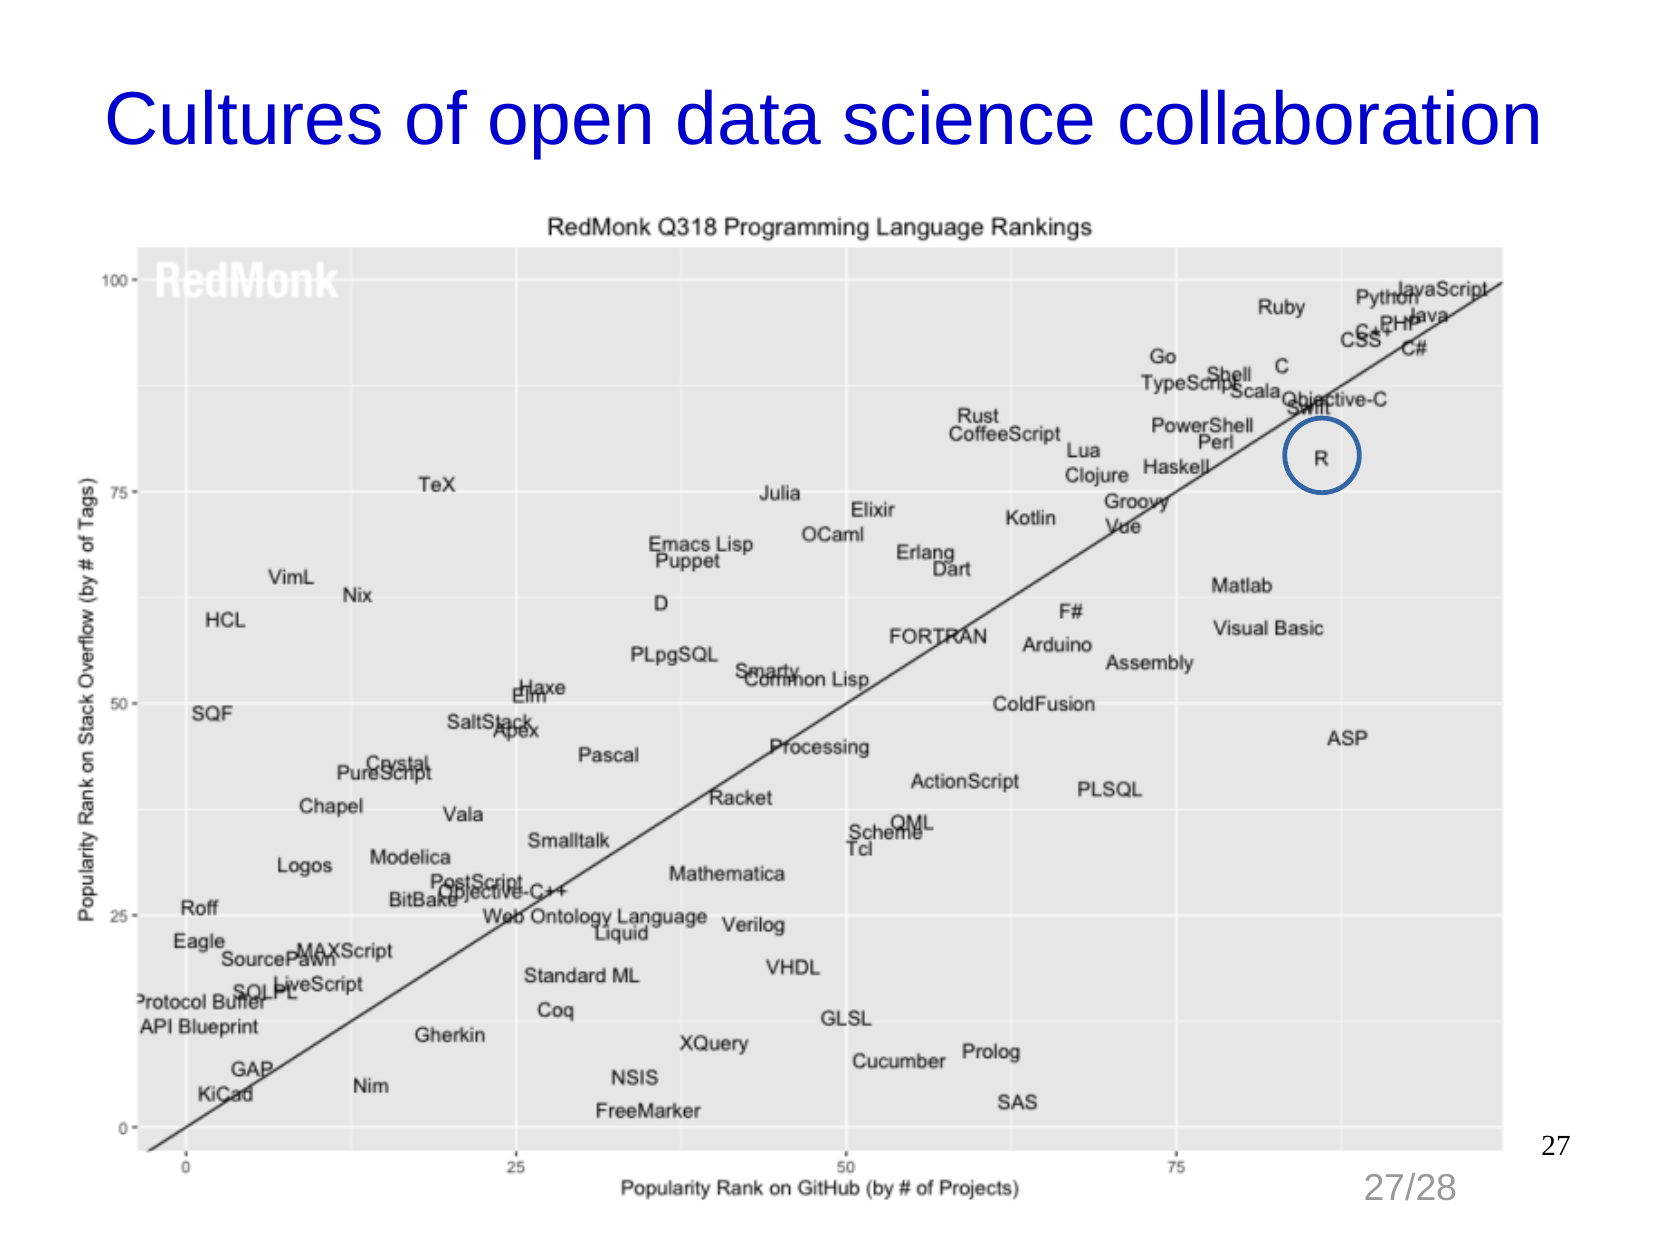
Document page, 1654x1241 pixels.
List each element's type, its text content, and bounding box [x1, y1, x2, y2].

text_box <number>/28 [1348, 1158, 1654, 1230]
picture [65, 208, 1513, 1209]
title Cultures of open data science collaboration [104, 51, 1593, 187]
text_box [1284, 418, 1360, 493]
